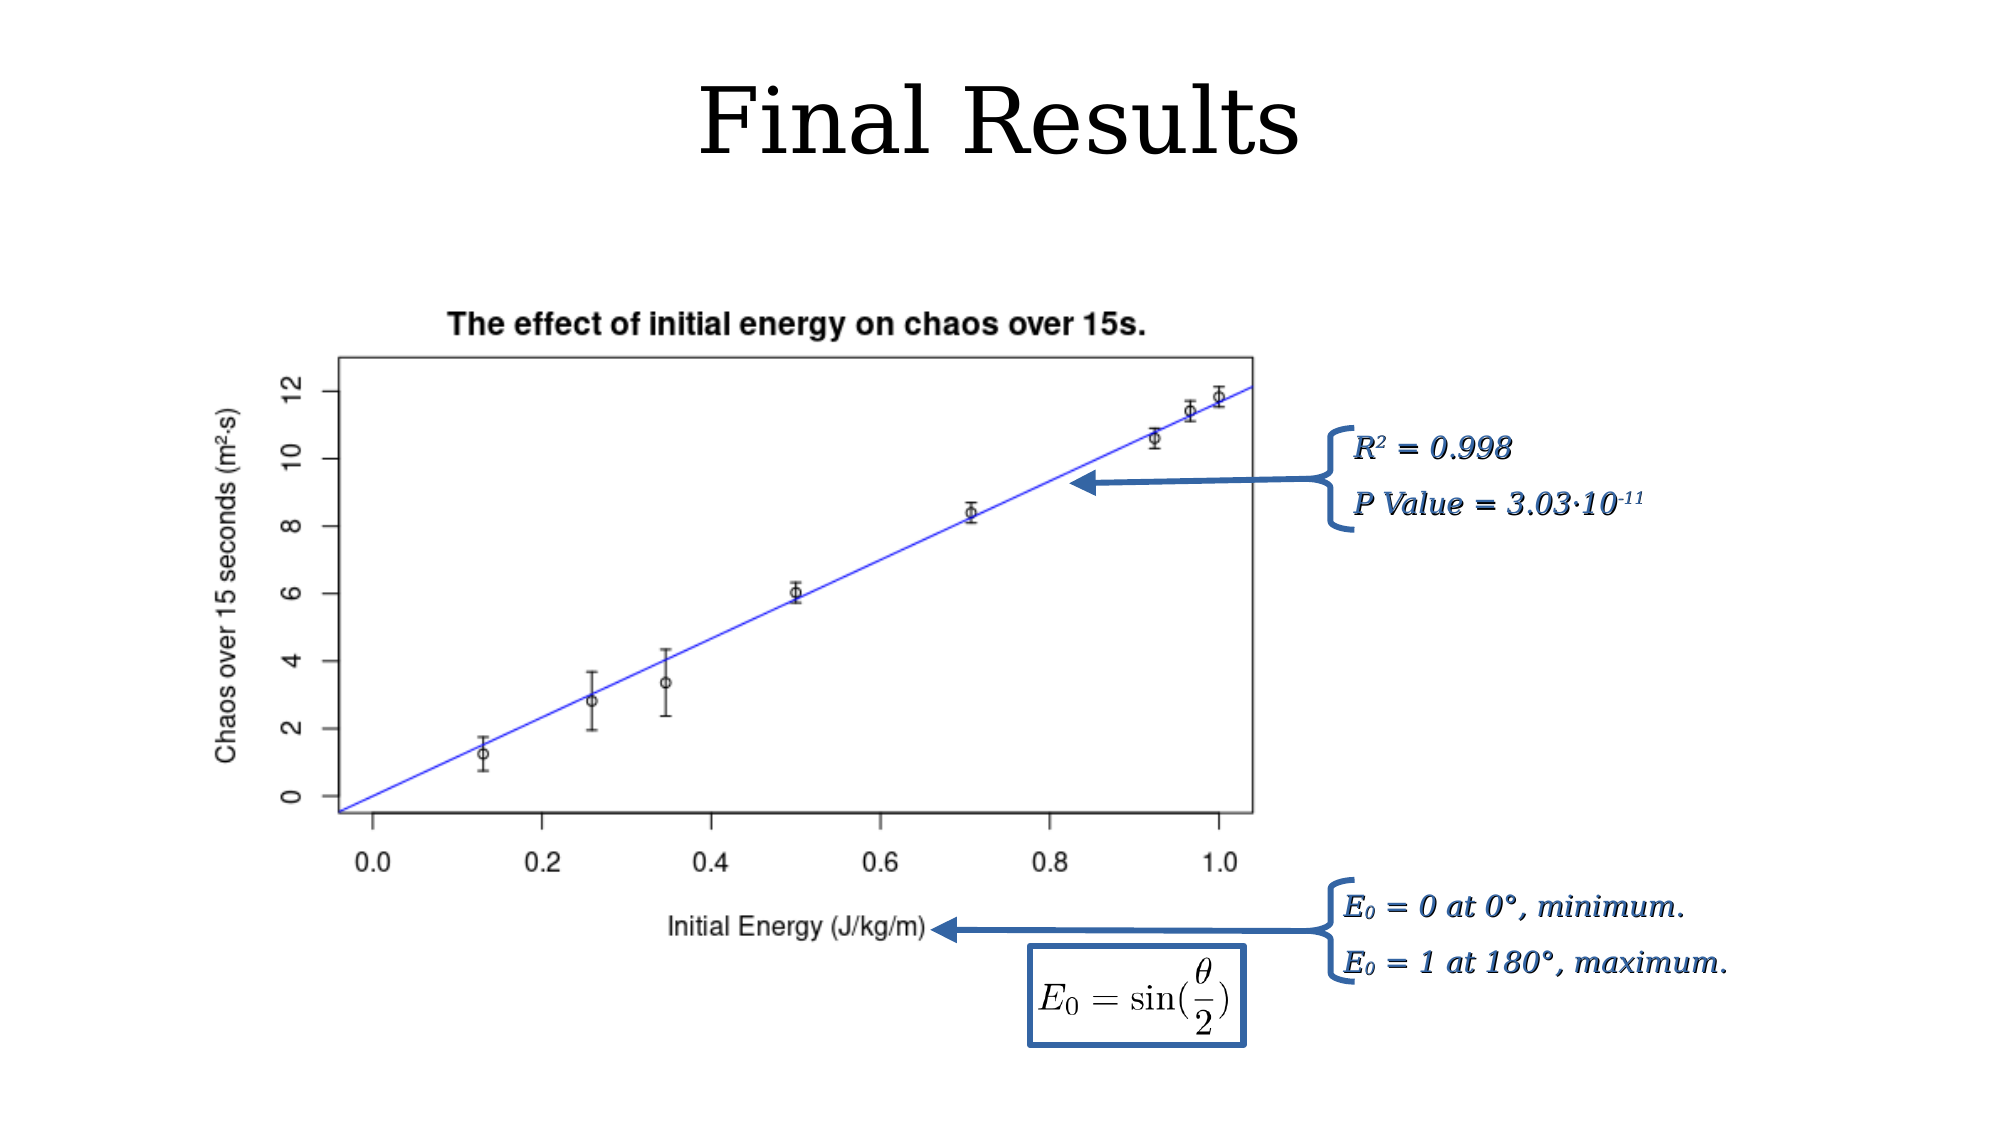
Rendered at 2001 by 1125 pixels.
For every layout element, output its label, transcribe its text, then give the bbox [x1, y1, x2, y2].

list R2 = 0.998 P Value = 3.03·10-11 [1338, 421, 1673, 564]
title Final Results [466, 54, 1535, 219]
list E0 = 0 at 0°, minimum. E0 = 1 at 180°, maximum. [1328, 879, 1764, 992]
picture [1033, 948, 1241, 1042]
picture [207, 290, 1321, 978]
